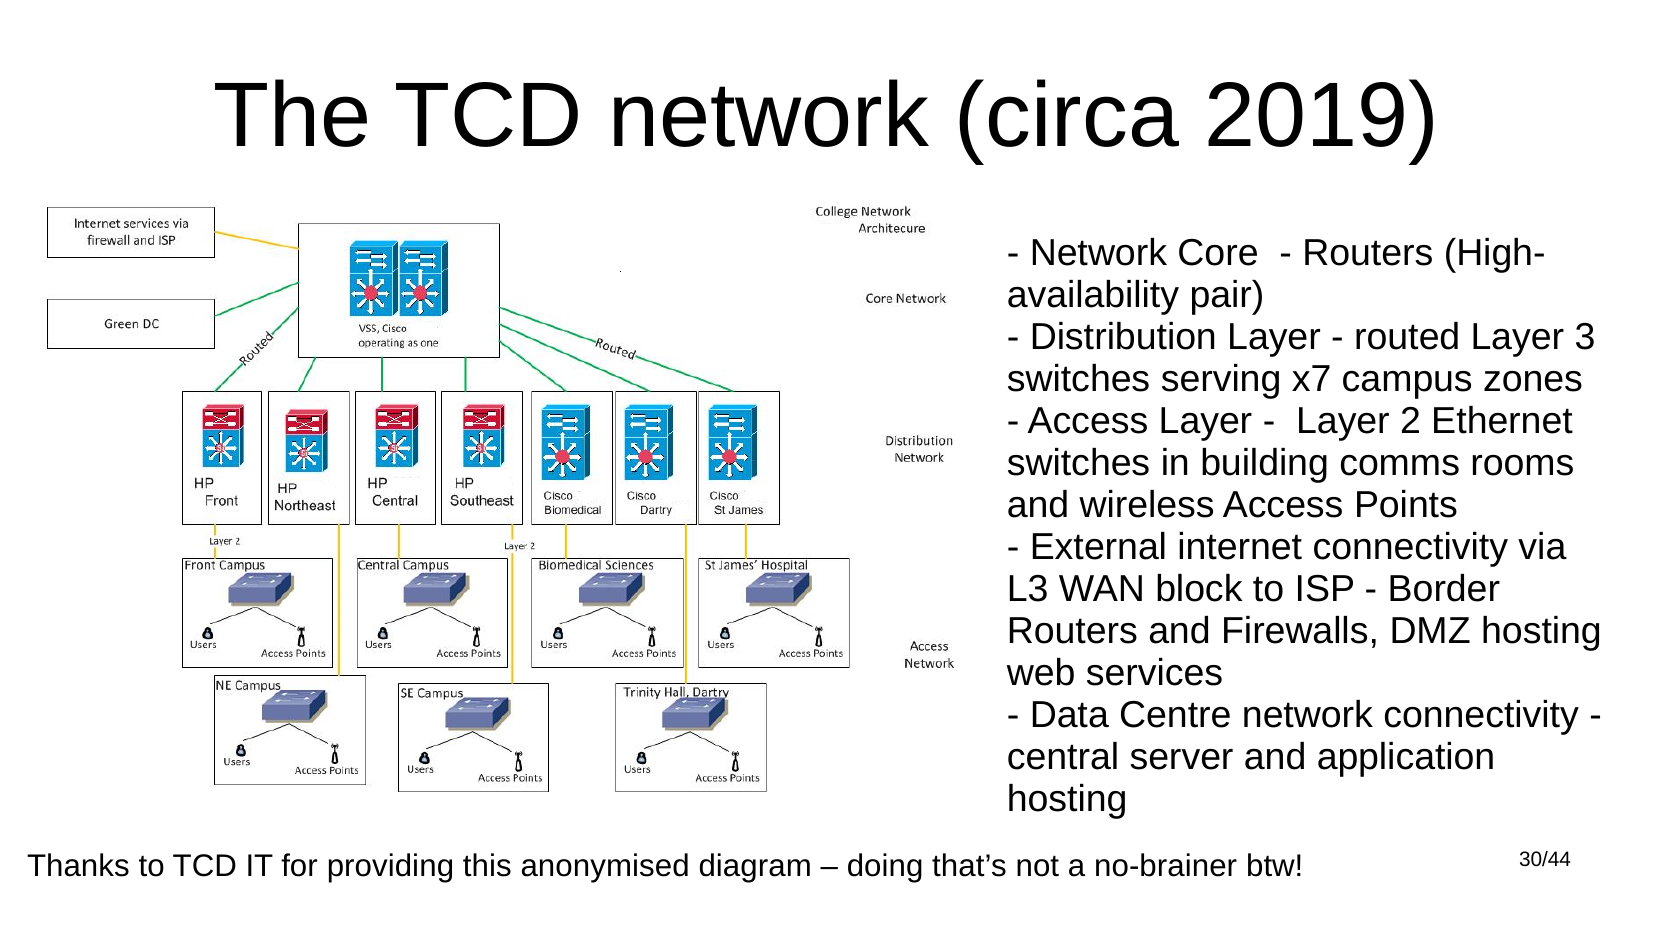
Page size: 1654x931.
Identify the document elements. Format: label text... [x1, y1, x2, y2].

text_box Thanks to TCD IT for providing this anonymised diagram – doing that’s not a no-brainer btw! [12, 840, 1321, 891]
title The TCD network (circa 2019) [82, 37, 1571, 193]
text_box - Network Core - Routers (High-availability pair) - Distribution Layer - routed Layer 3 switches serving x7 campus zones - Access Layer - Layer 2 Ethernet switches in building comms rooms and wireless Access Points - External internet connectivity via L3 WAN block to ISP - Border Routers and Firewalls, DMZ hosting web services - Data Centre network connectivity - central server and application hosting [992, 224, 1619, 923]
picture [47, 200, 956, 792]
